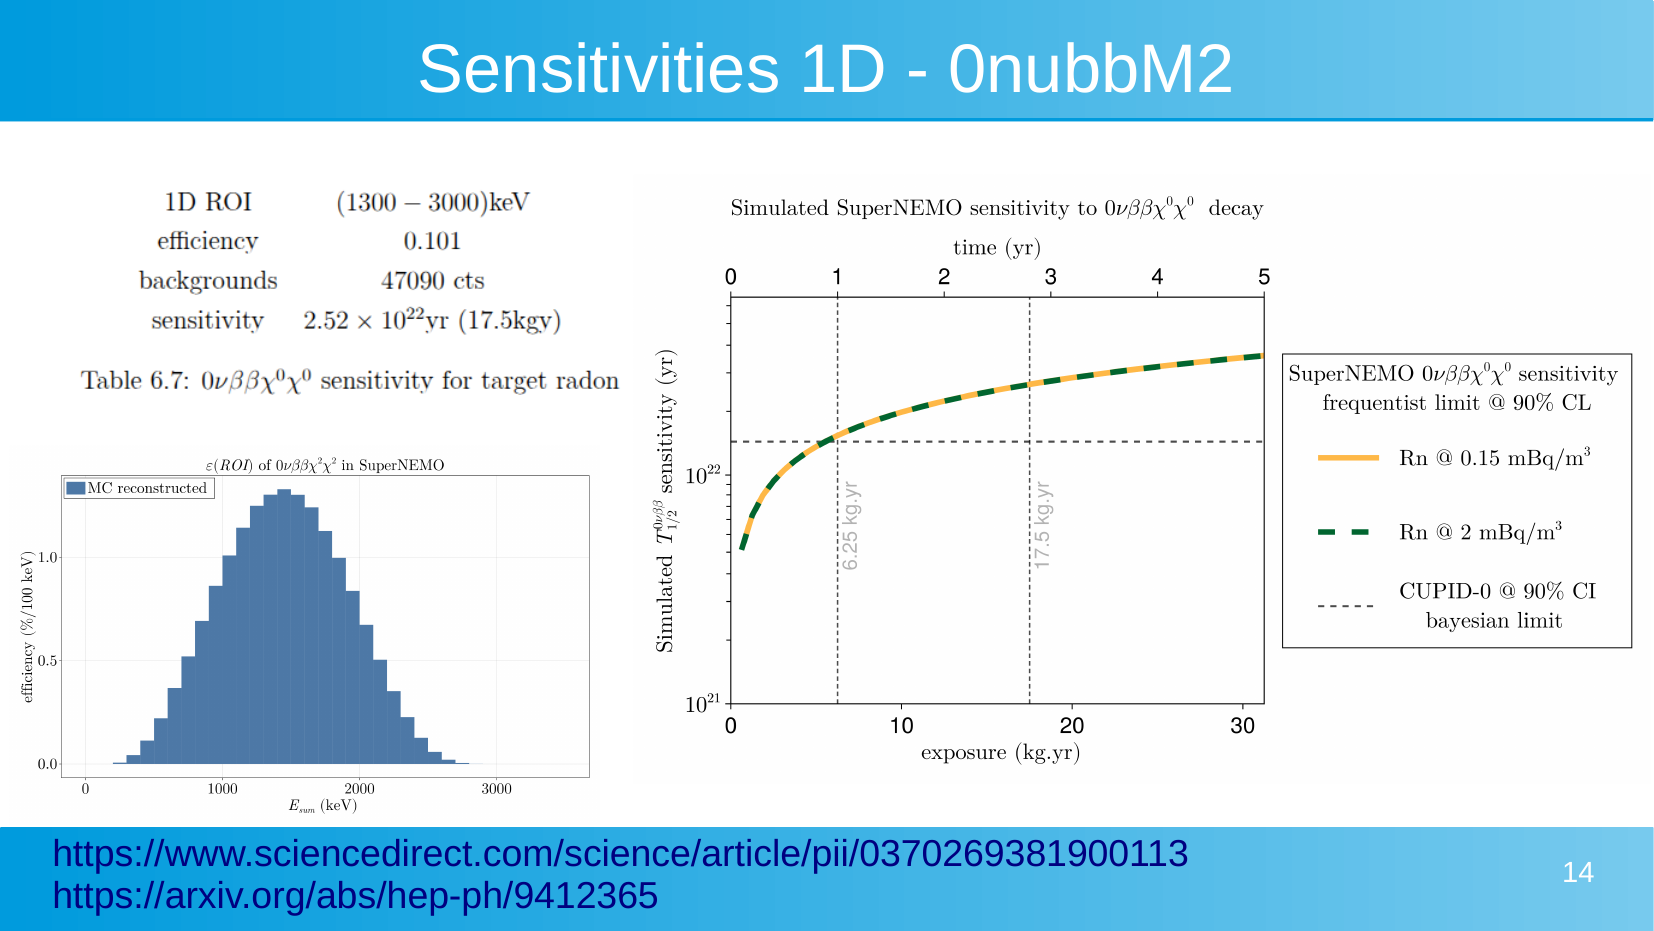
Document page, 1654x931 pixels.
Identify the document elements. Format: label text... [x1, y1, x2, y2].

picture [9, 445, 601, 826]
title Sensitivities 1D - 0nubbM2 [59, 29, 1595, 108]
picture [75, 172, 1651, 784]
text_box https://www.sciencedirect.com/science/article/pii/0370269381900113 https://arxiv.org/abs/hep-ph/9412365 [37, 825, 1207, 882]
